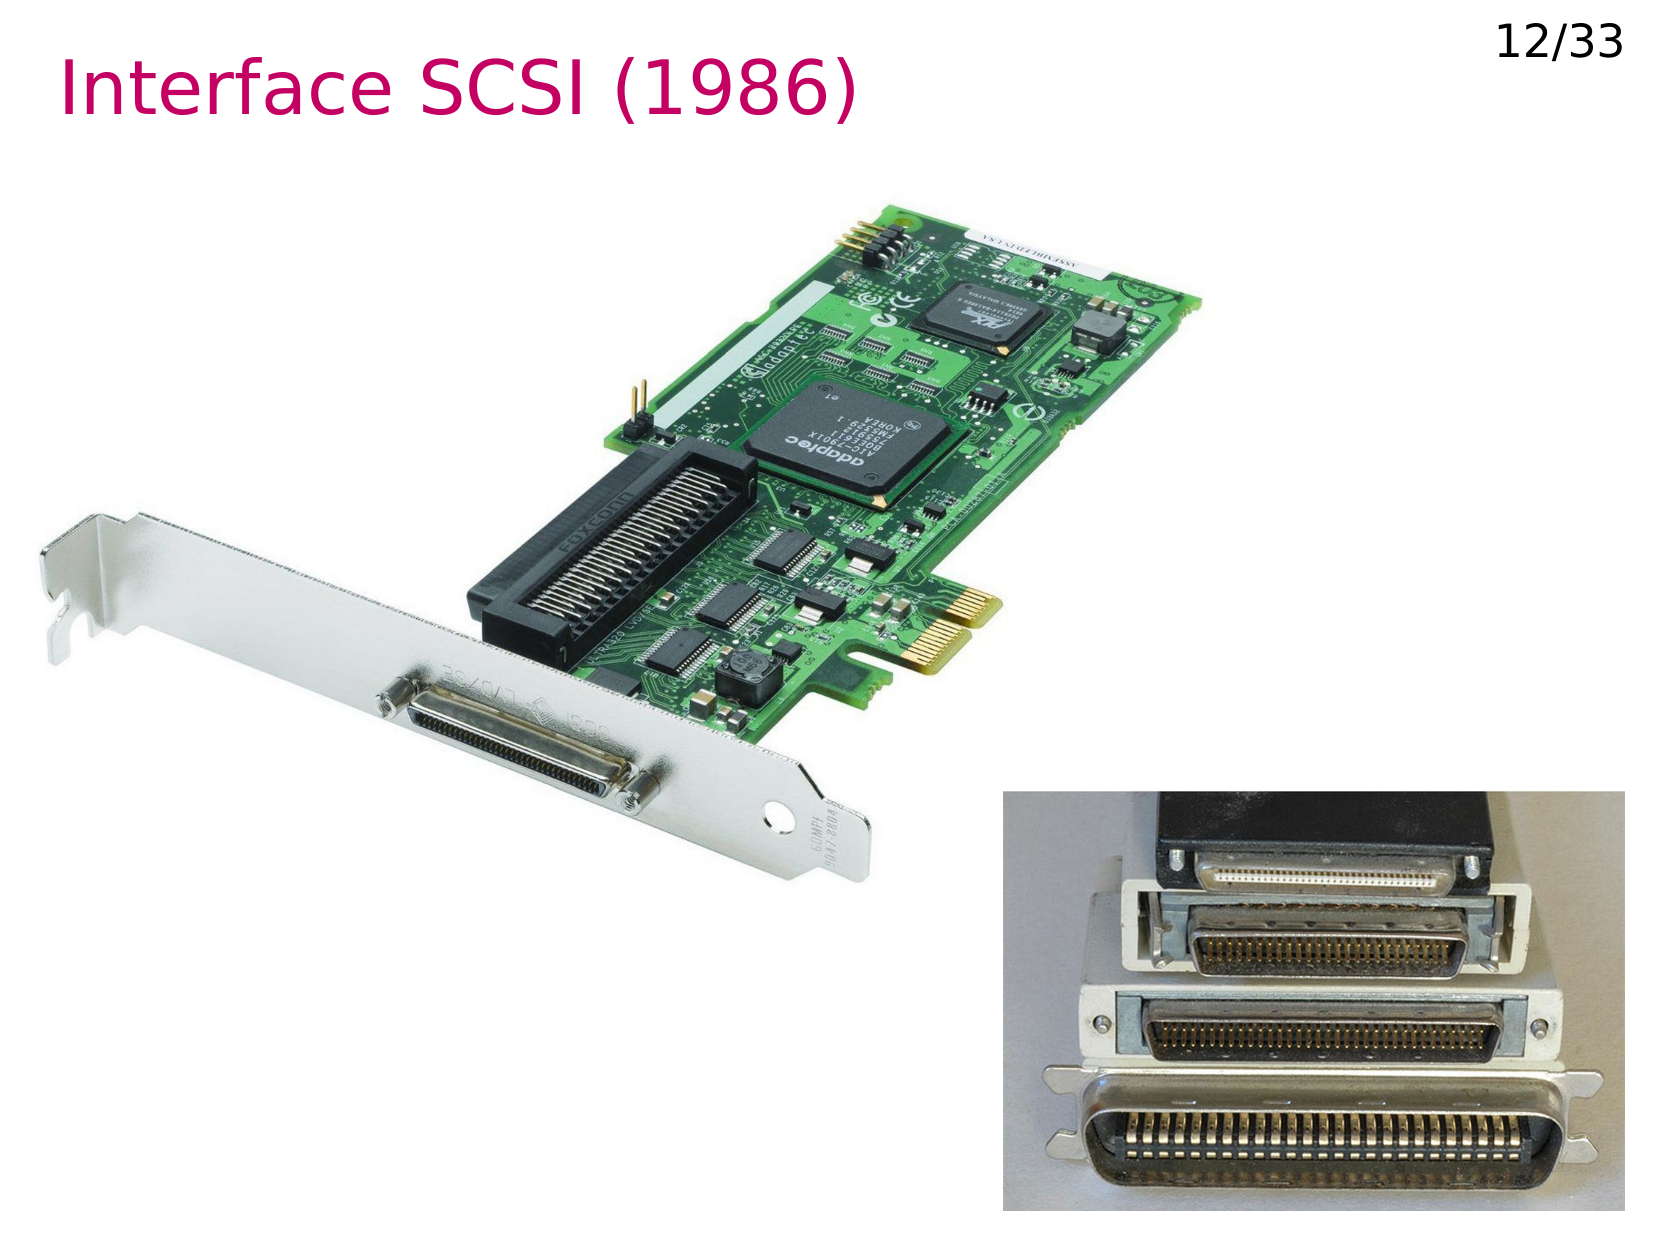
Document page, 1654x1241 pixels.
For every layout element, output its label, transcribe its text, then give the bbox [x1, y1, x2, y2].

title Interface SCSI (1986) [59, 29, 1625, 148]
picture [0, 137, 1625, 1211]
